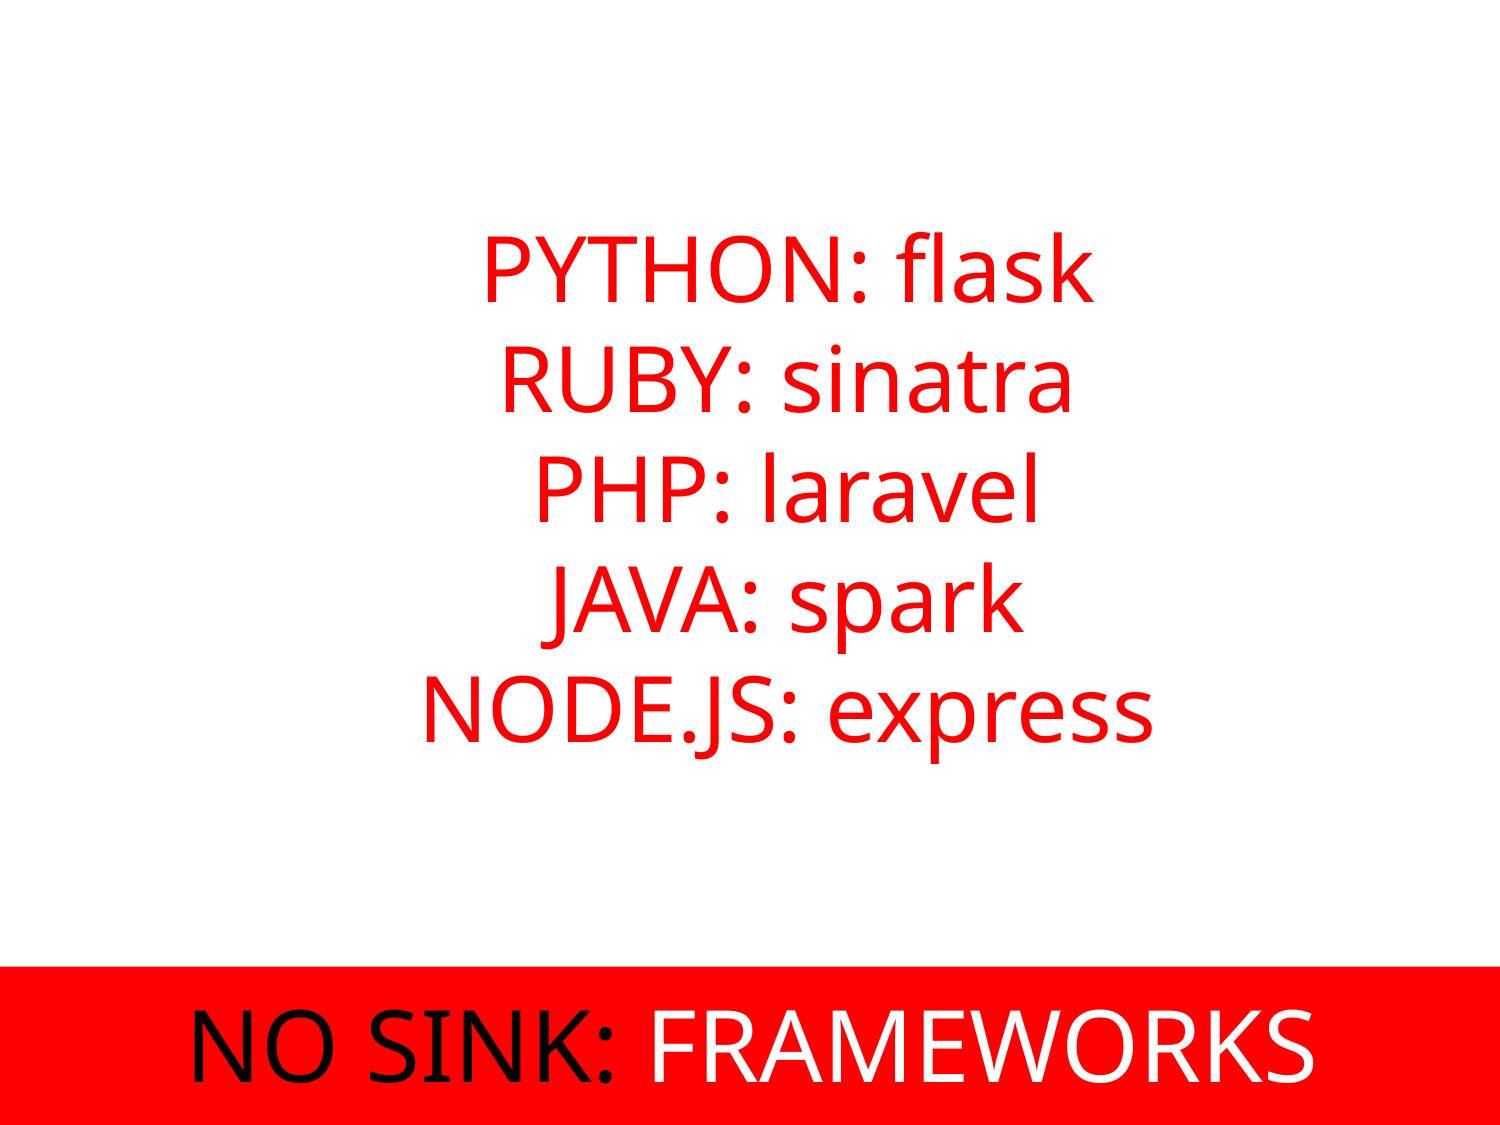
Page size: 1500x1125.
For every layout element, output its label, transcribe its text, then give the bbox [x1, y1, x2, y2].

title PYTHON: flask RUBY: sinatra PHP: laravel JAVA: spark NODE.JS: express [75, 118, 1500, 989]
list NO SINK: FRAMEWORKS [28, 974, 1478, 1111]
